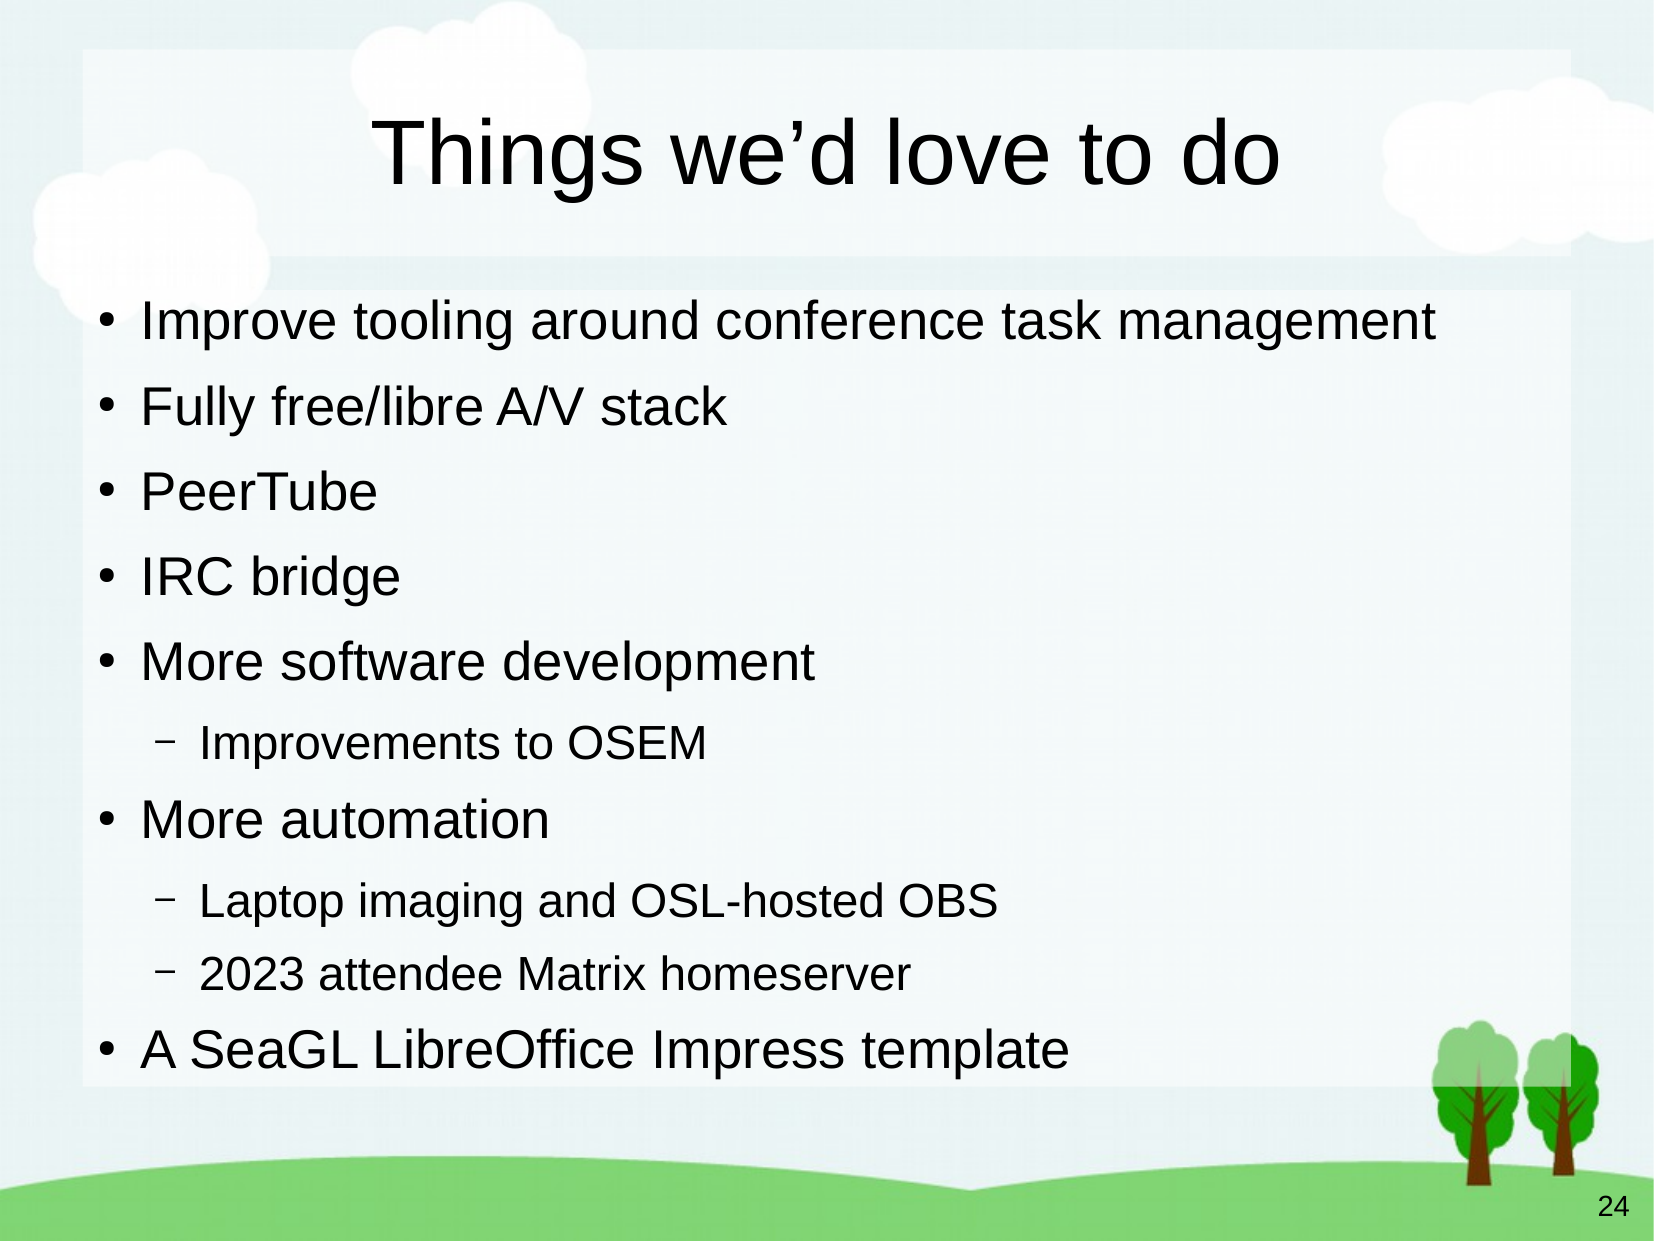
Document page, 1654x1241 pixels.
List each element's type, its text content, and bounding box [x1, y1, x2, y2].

title Things we’d love to do [82, 49, 1571, 257]
list Improve tooling around conference task management Fully free/libre A/V stack PeerTube IRC bridge More software development Improvements to OSEM More automation Laptop imaging and OSL-hosted OBS 2023 attendee Matrix homeserver A SeaGL LibreOffice Impress template [82, 290, 1571, 1087]
picture [0, 0, 1654, 1241]
